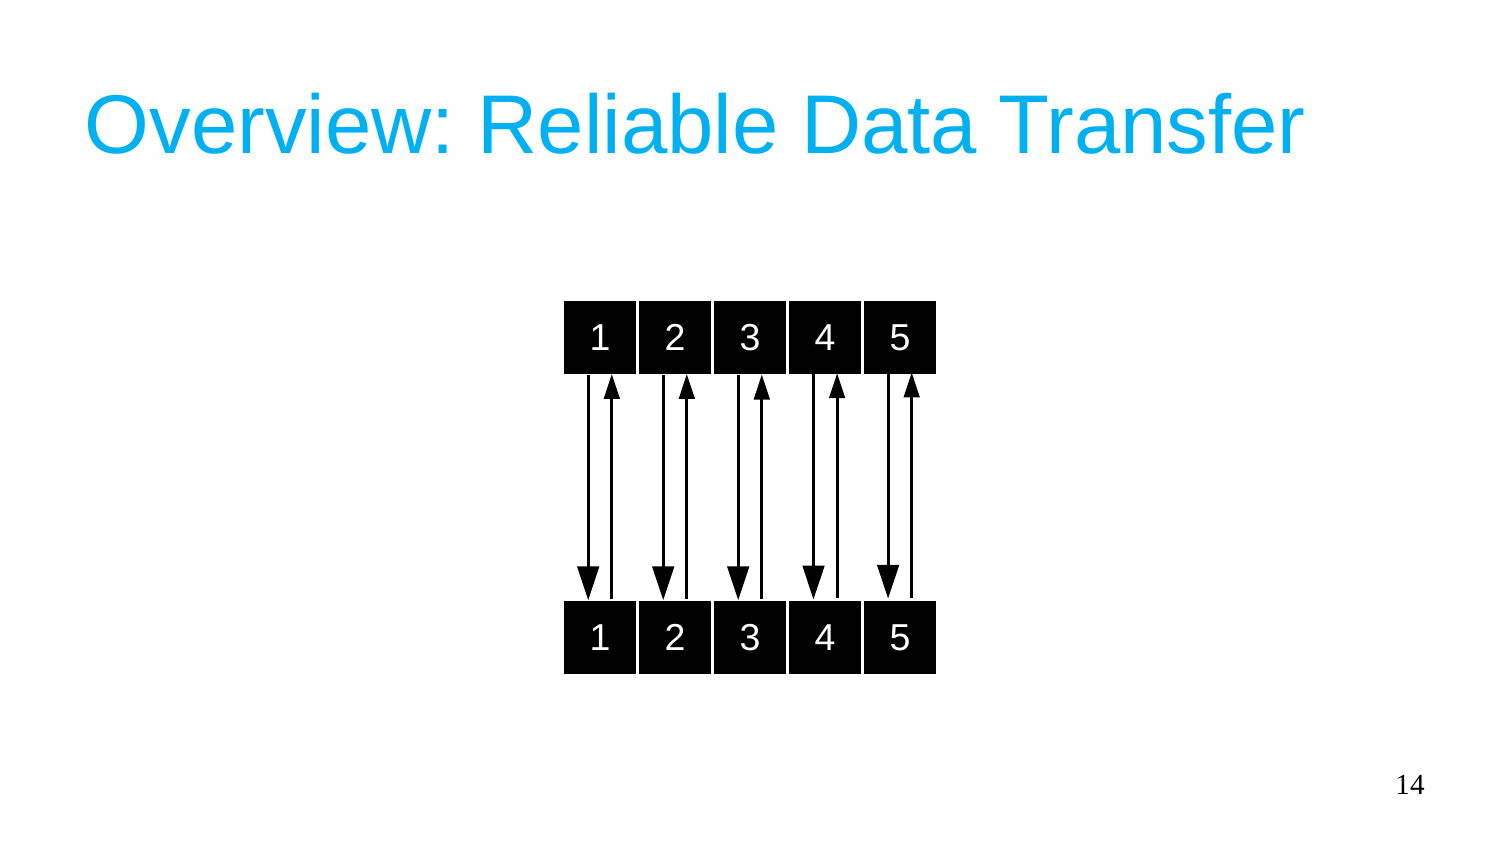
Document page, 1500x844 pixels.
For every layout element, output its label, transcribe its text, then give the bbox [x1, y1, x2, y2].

text_box 5 [862, 300, 938, 376]
text_box 2 [637, 300, 712, 376]
text_box 2 [637, 600, 712, 676]
text_box 4 [787, 600, 862, 676]
title Overview: Reliable Data Transfer [69, 44, 1364, 208]
text_box 5 [862, 600, 938, 676]
text_box 1 [562, 600, 637, 676]
text_box 3 [712, 300, 787, 376]
text_box 1 [562, 300, 637, 376]
text_box 4 [787, 300, 862, 376]
text_box 3 [712, 600, 787, 676]
